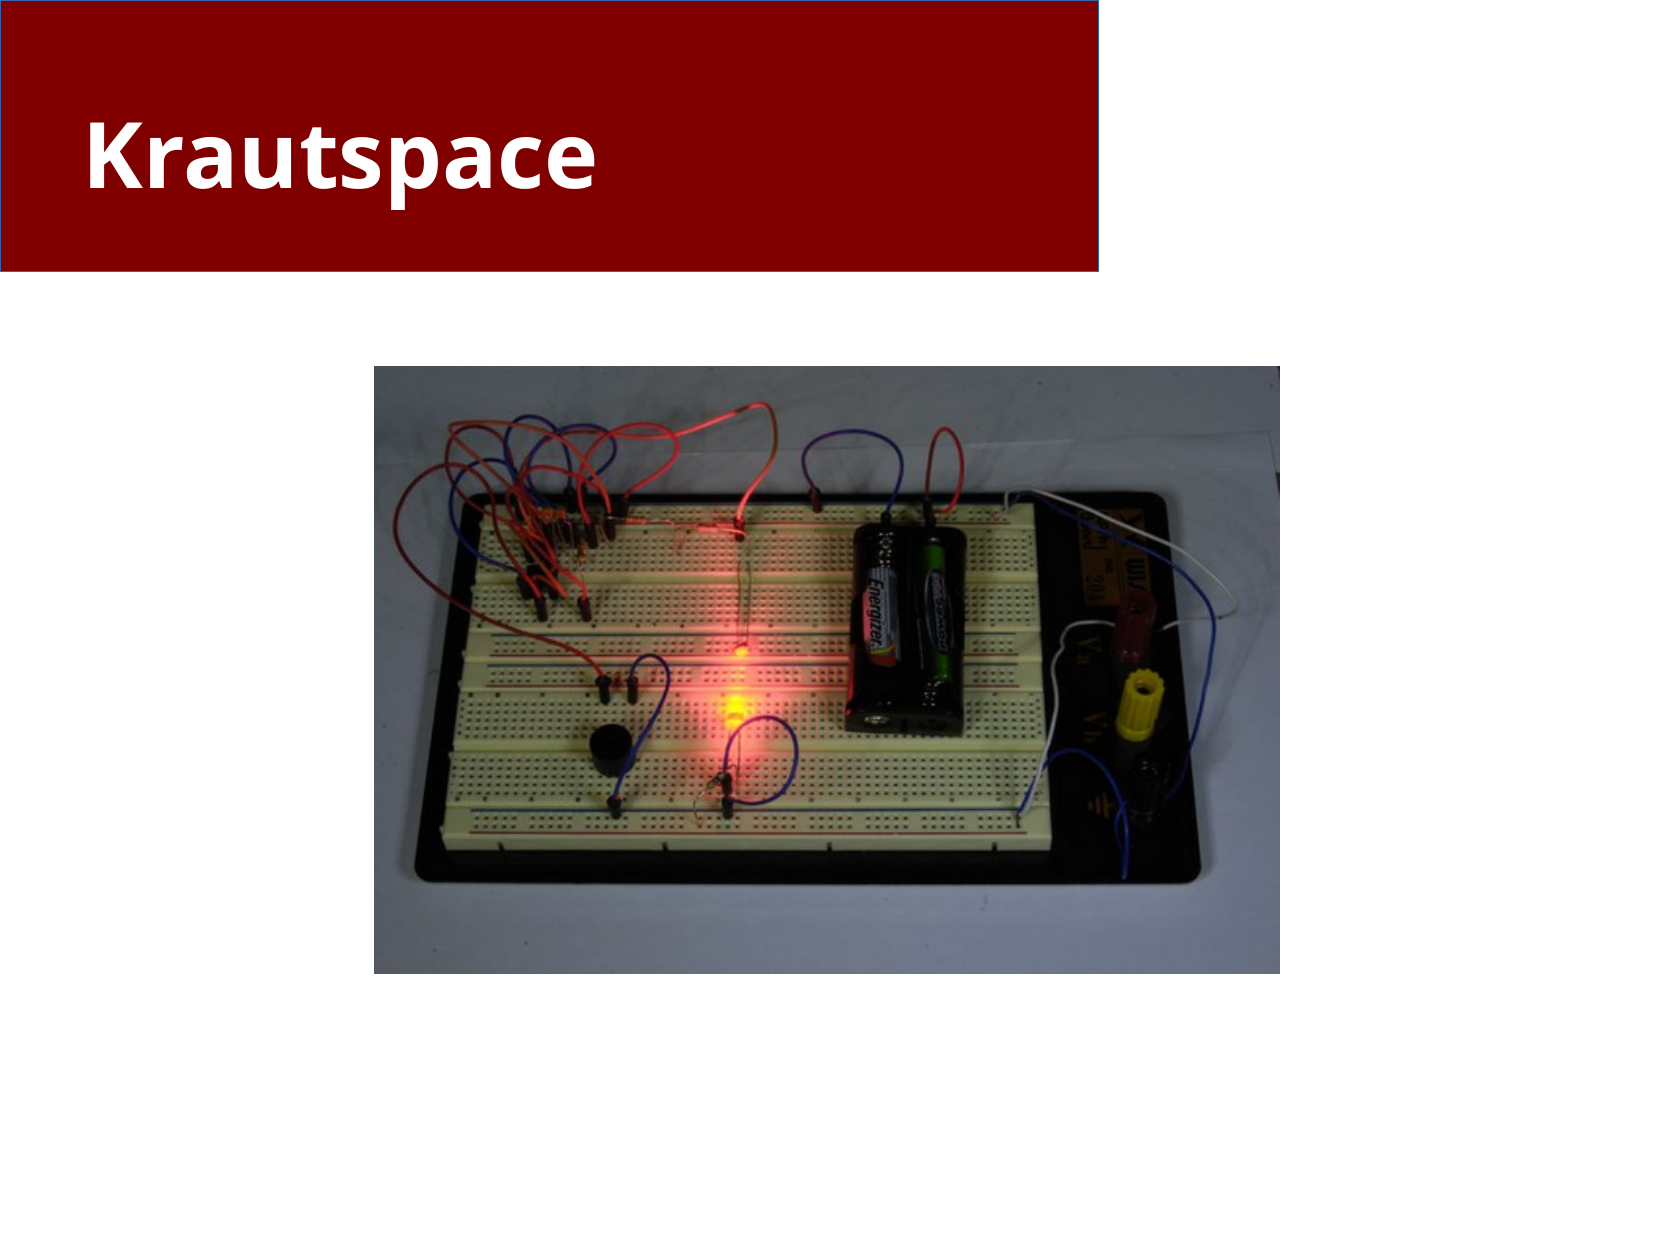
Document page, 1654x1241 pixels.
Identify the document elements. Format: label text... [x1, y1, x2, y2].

title Krautspace [82, 49, 1028, 257]
picture [374, 366, 1280, 974]
